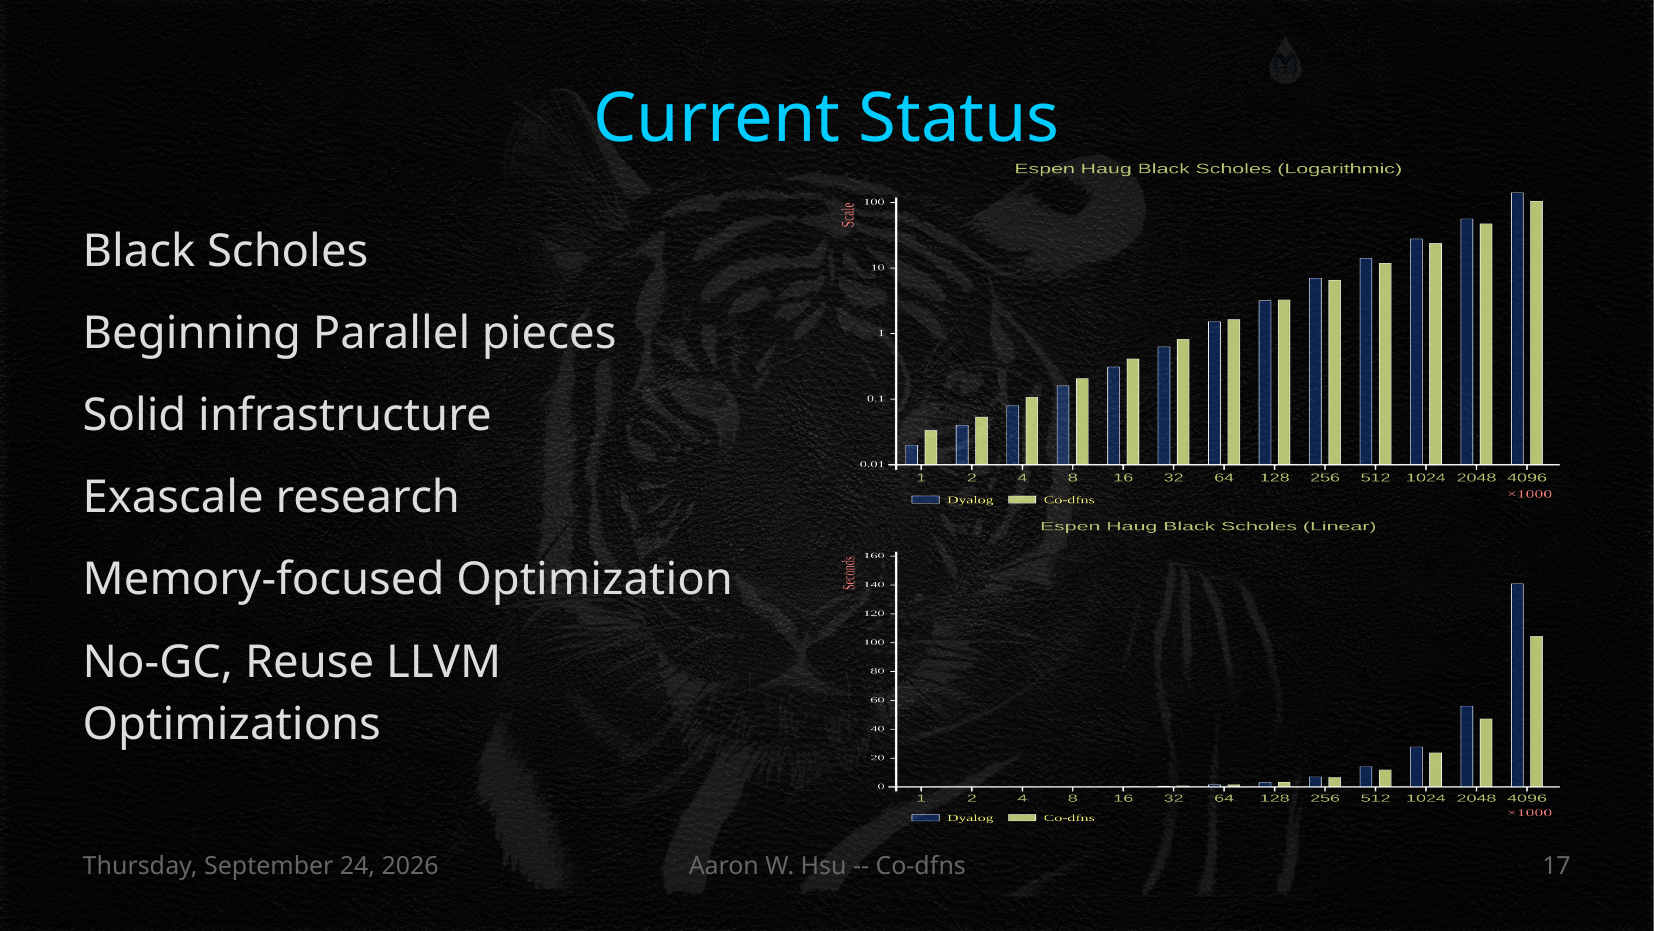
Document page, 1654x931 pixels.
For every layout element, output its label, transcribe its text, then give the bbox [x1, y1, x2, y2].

title Current Status [82, 37, 1571, 193]
list Black Scholes Beginning Parallel pieces Solid infrastructure Exascale research Memory-focused Optimization No-GC, Reuse LLVM Optimizations [82, 217, 809, 758]
picture [0, 0, 1654, 931]
